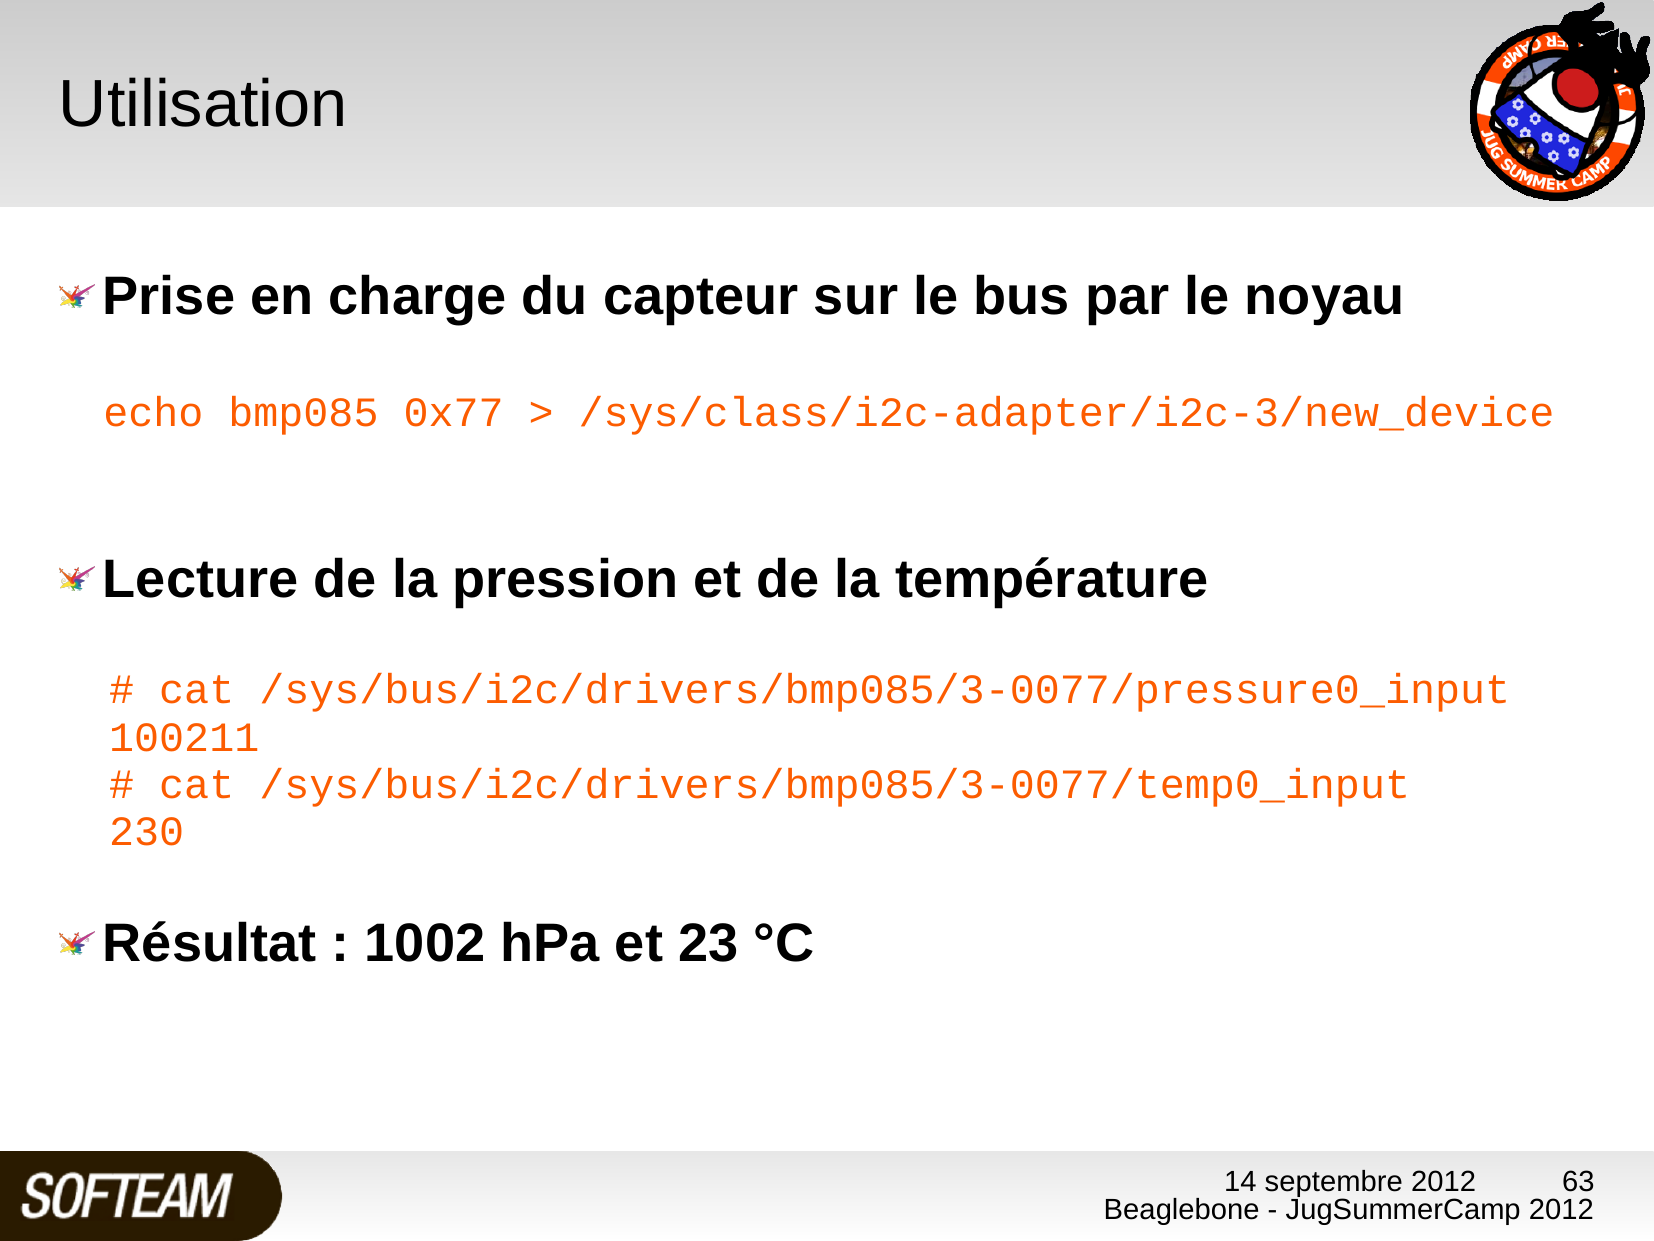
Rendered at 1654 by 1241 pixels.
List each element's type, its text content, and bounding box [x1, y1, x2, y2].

text_box # cat /sys/bus/i2c/drivers/bmp085/3-0077/pressure0_input 100211 # cat /sys/bus/i2c/drivers/bmp085/3-0077/temp0_input 230 [94, 661, 1542, 866]
picture [0, 1151, 286, 1241]
list Prise en charge du capteur sur le bus par le noyau Lecture de la pression et de la température Résultat : 1002 hPa et 23 °C [59, 265, 1595, 985]
picture [1465, 0, 1654, 207]
title Utilisation [59, 29, 1359, 178]
text_box echo bmp085 0x77 > /sys/class/i2c-adapter/i2c-3/new_device [88, 383, 1625, 449]
